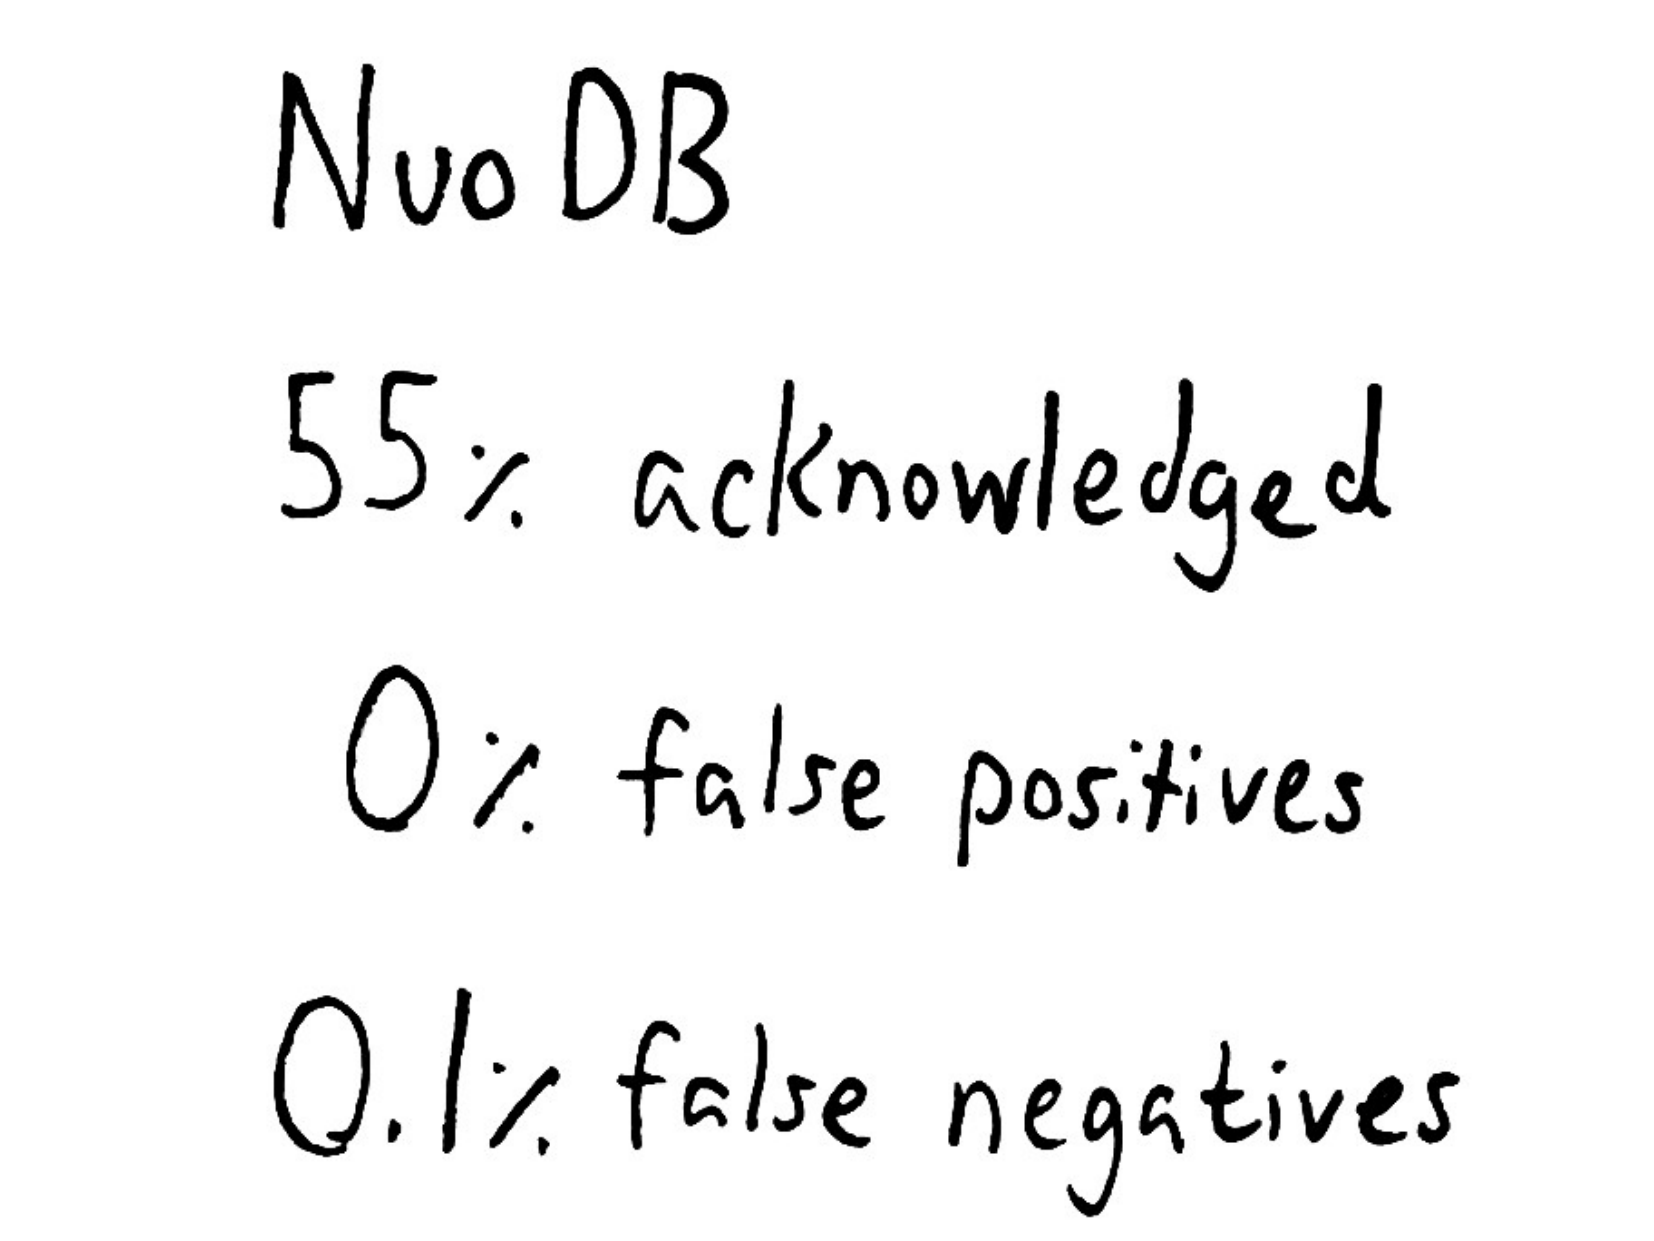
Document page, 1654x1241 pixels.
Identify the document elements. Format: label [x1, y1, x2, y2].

picture [180, 0, 1511, 1241]
